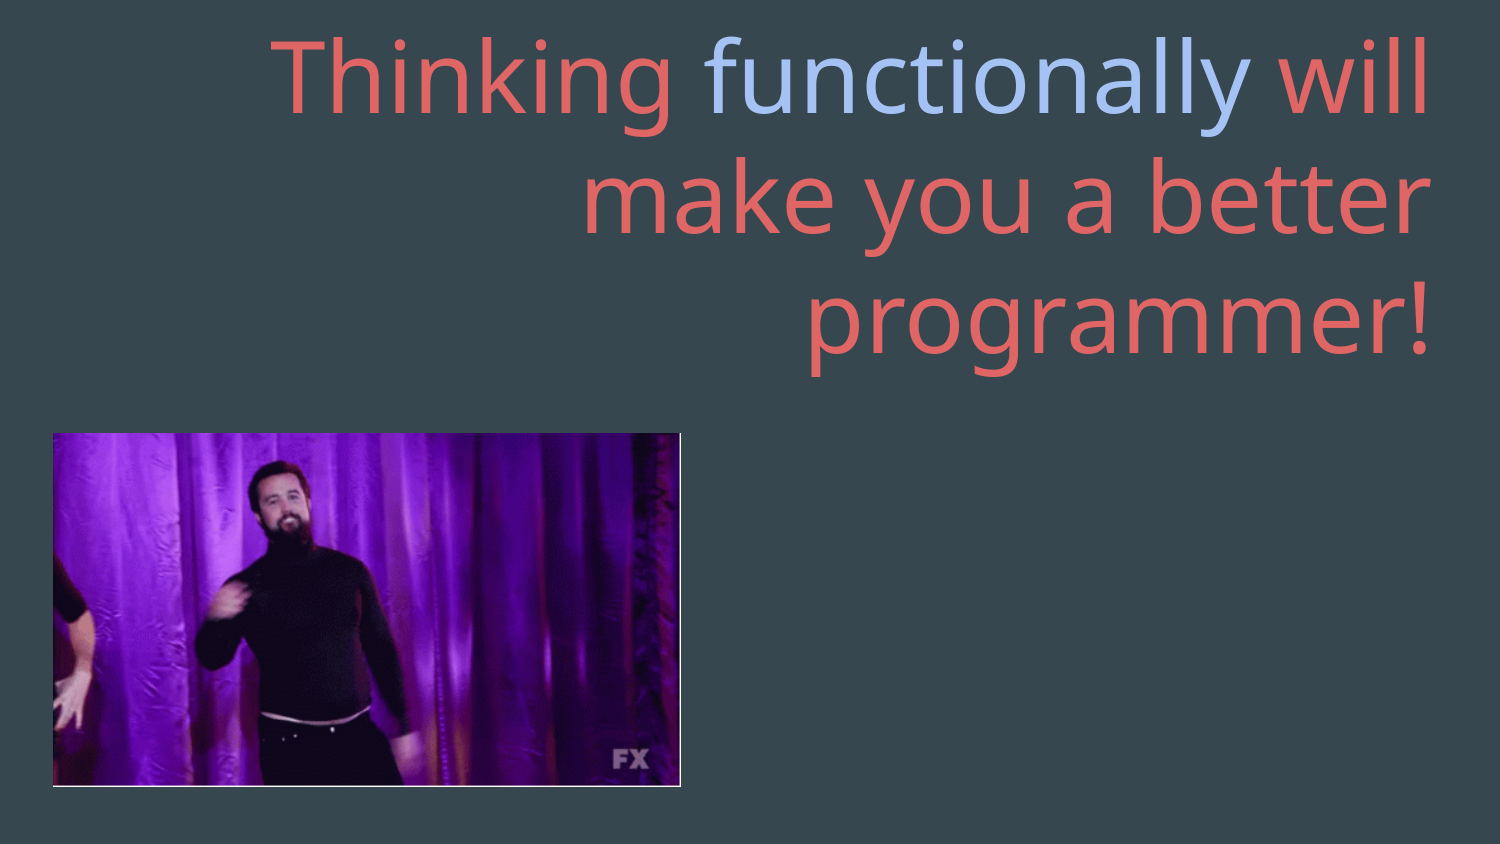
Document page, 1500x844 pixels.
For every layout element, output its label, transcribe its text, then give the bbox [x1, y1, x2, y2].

picture [53, 433, 681, 787]
list Thinking functionally will make you a better programmer! [105, 13, 1449, 373]
